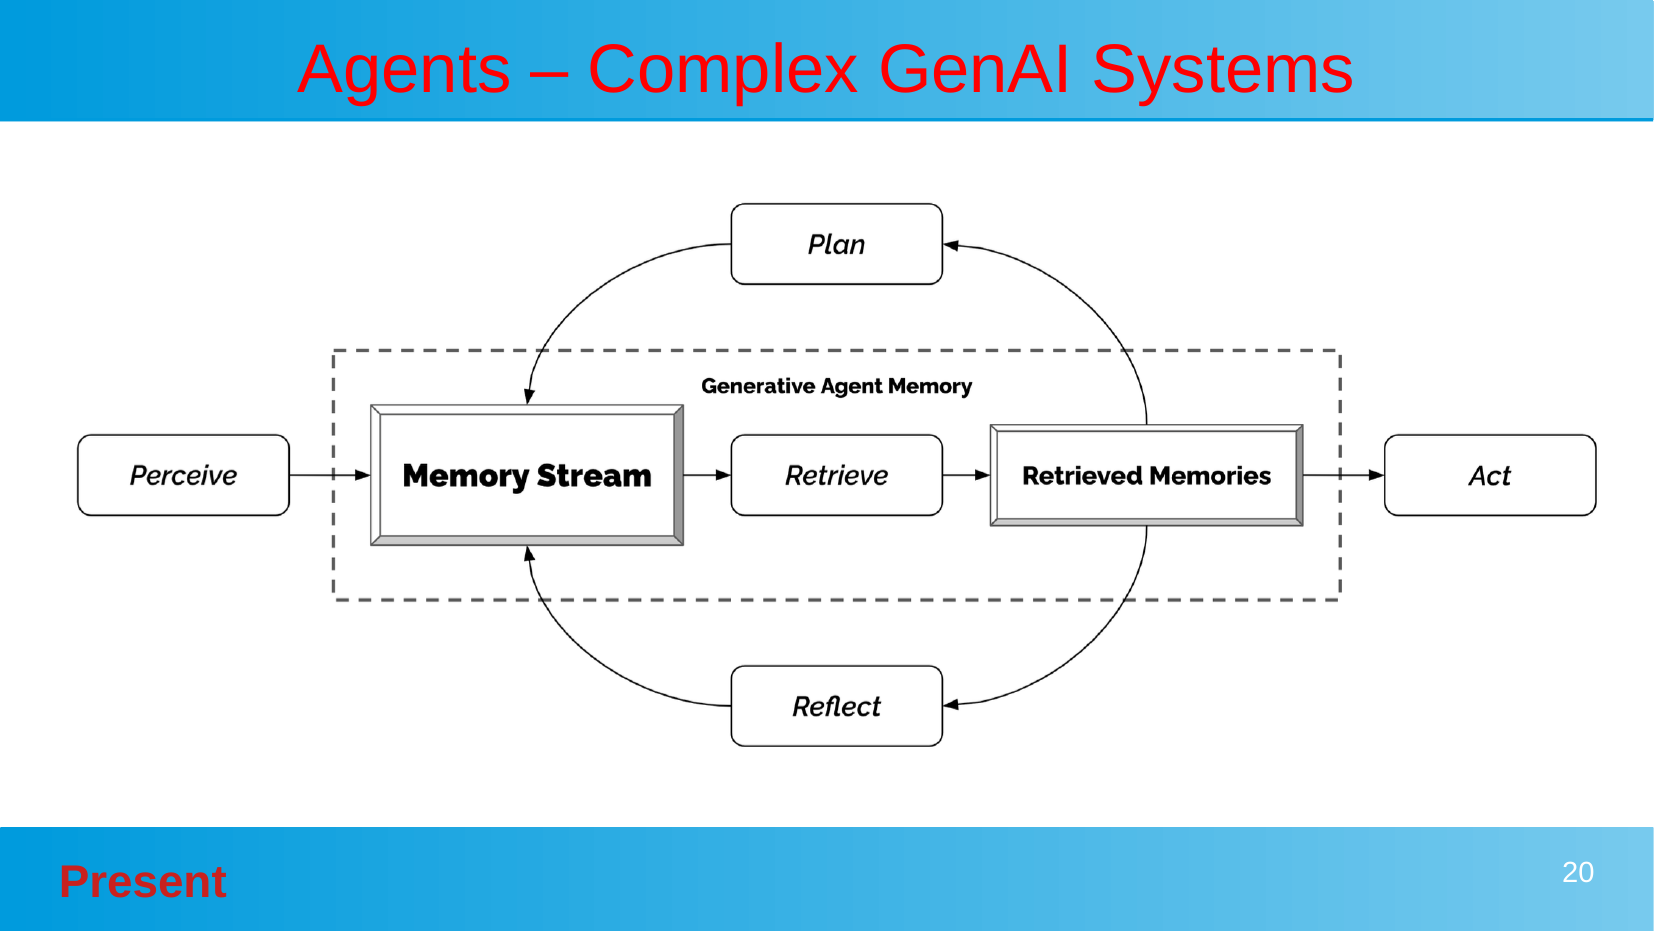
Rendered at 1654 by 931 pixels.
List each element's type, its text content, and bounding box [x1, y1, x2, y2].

picture [45, 180, 1627, 780]
title Agents – Complex GenAI Systems [59, 29, 1595, 108]
